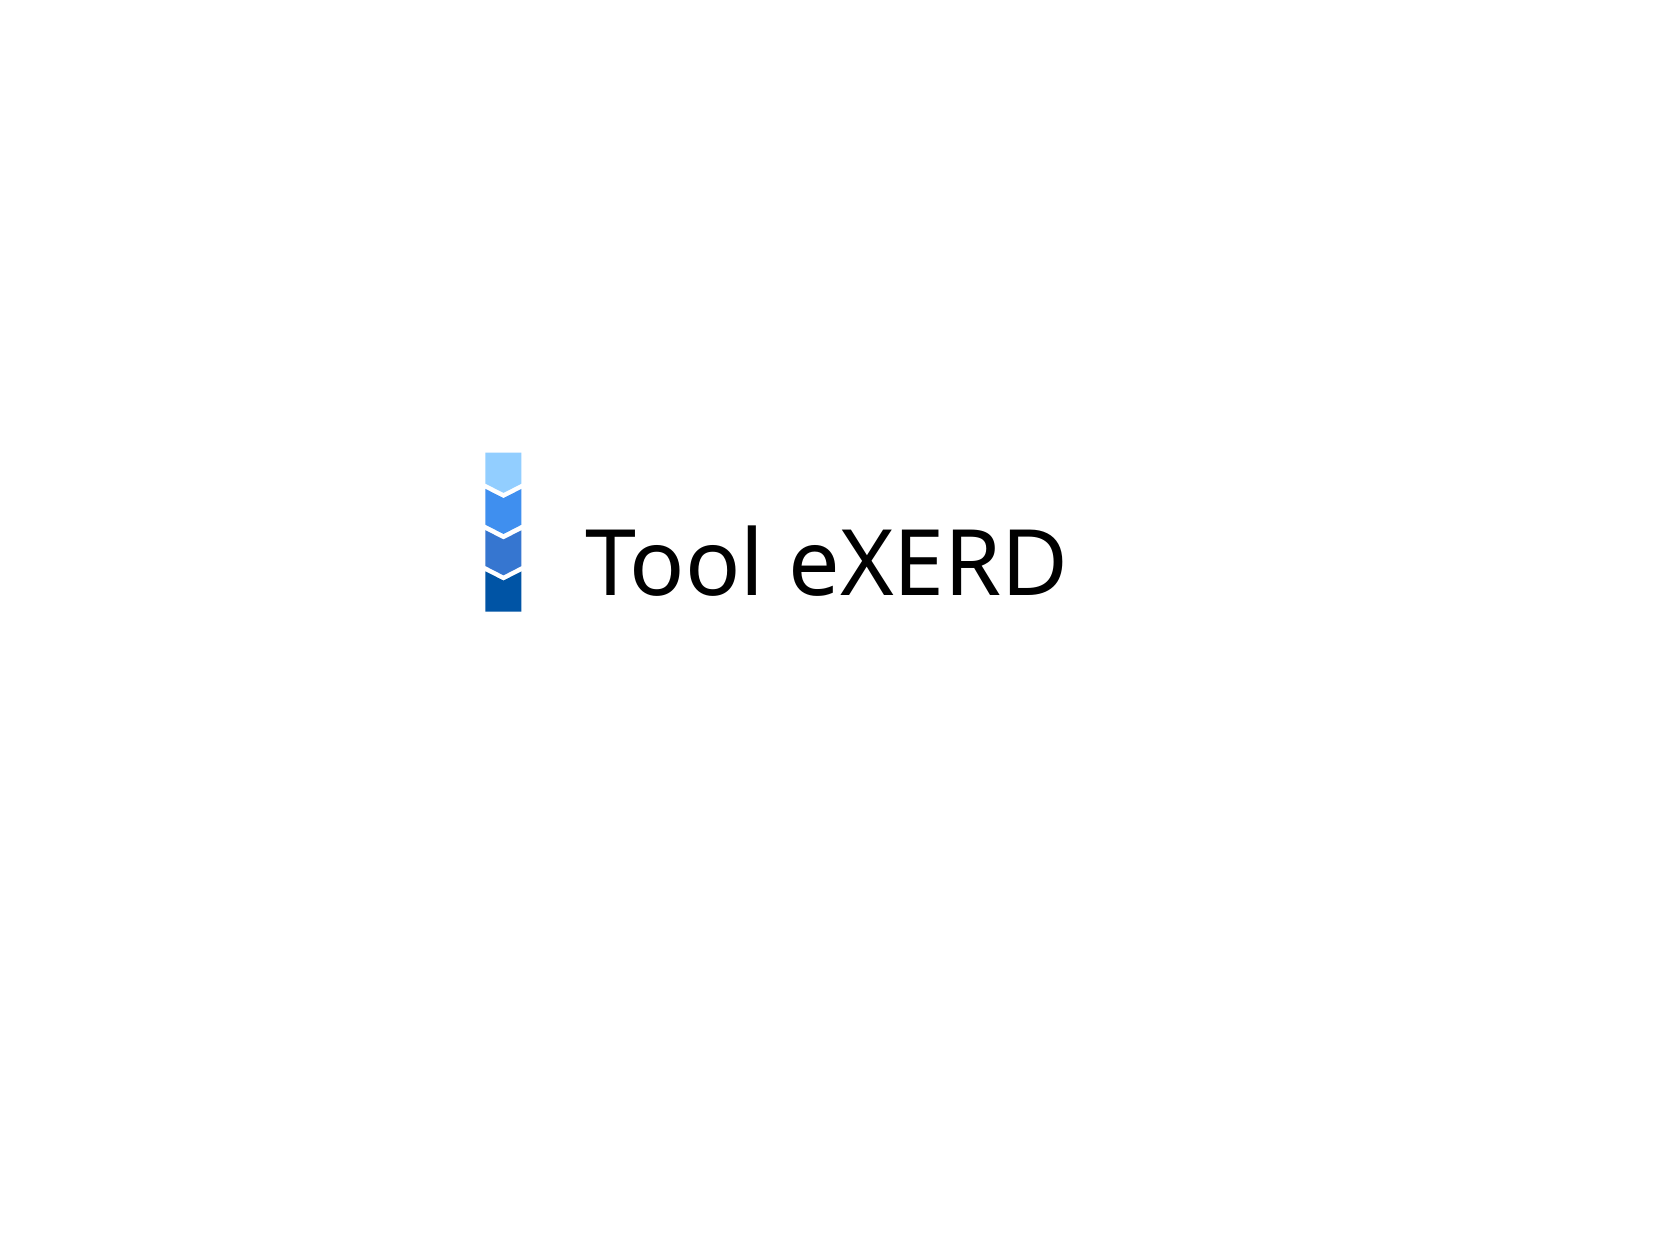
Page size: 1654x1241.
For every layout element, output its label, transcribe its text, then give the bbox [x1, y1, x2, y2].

title Tool eXERD [360, 456, 1294, 664]
picture [485, 449, 522, 615]
